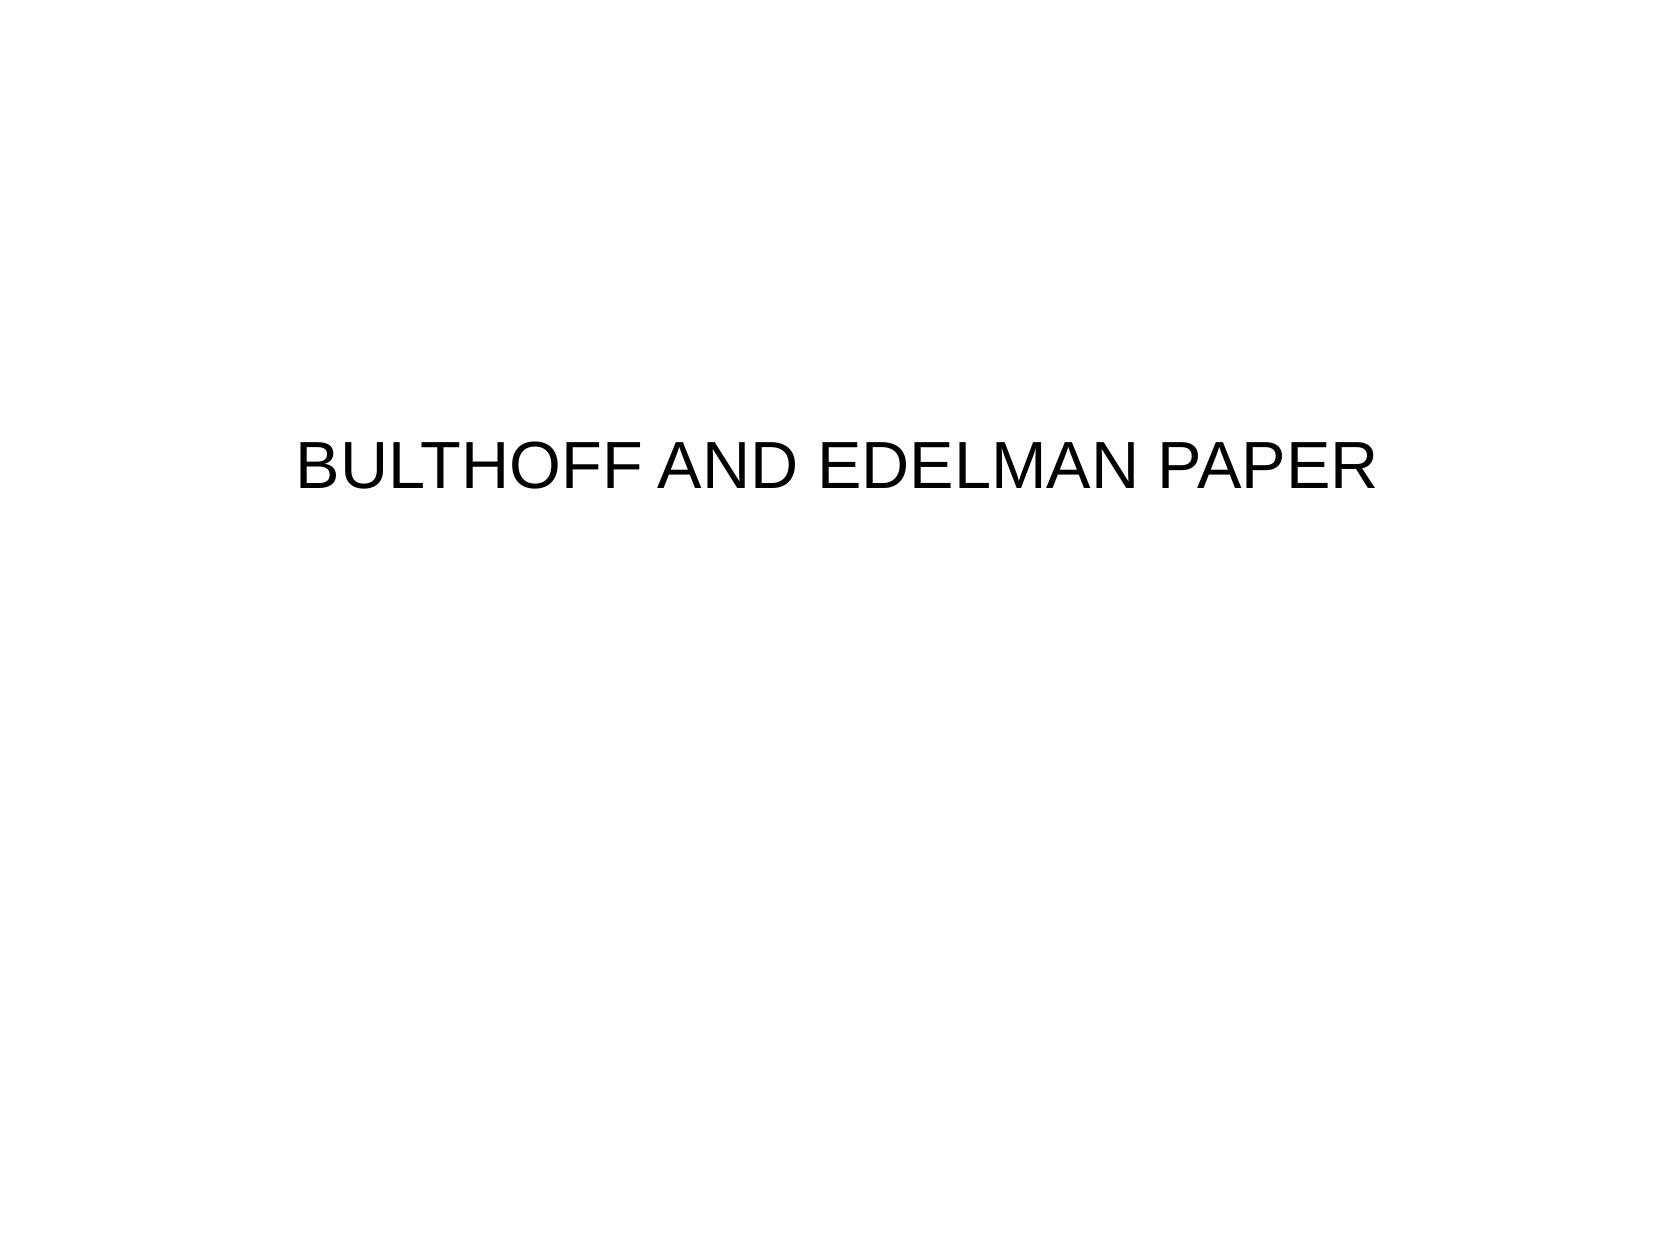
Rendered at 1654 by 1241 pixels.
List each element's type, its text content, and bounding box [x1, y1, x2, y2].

subtitle BULTHOFF AND EDELMAN PAPER [22, 19, 1654, 1166]
